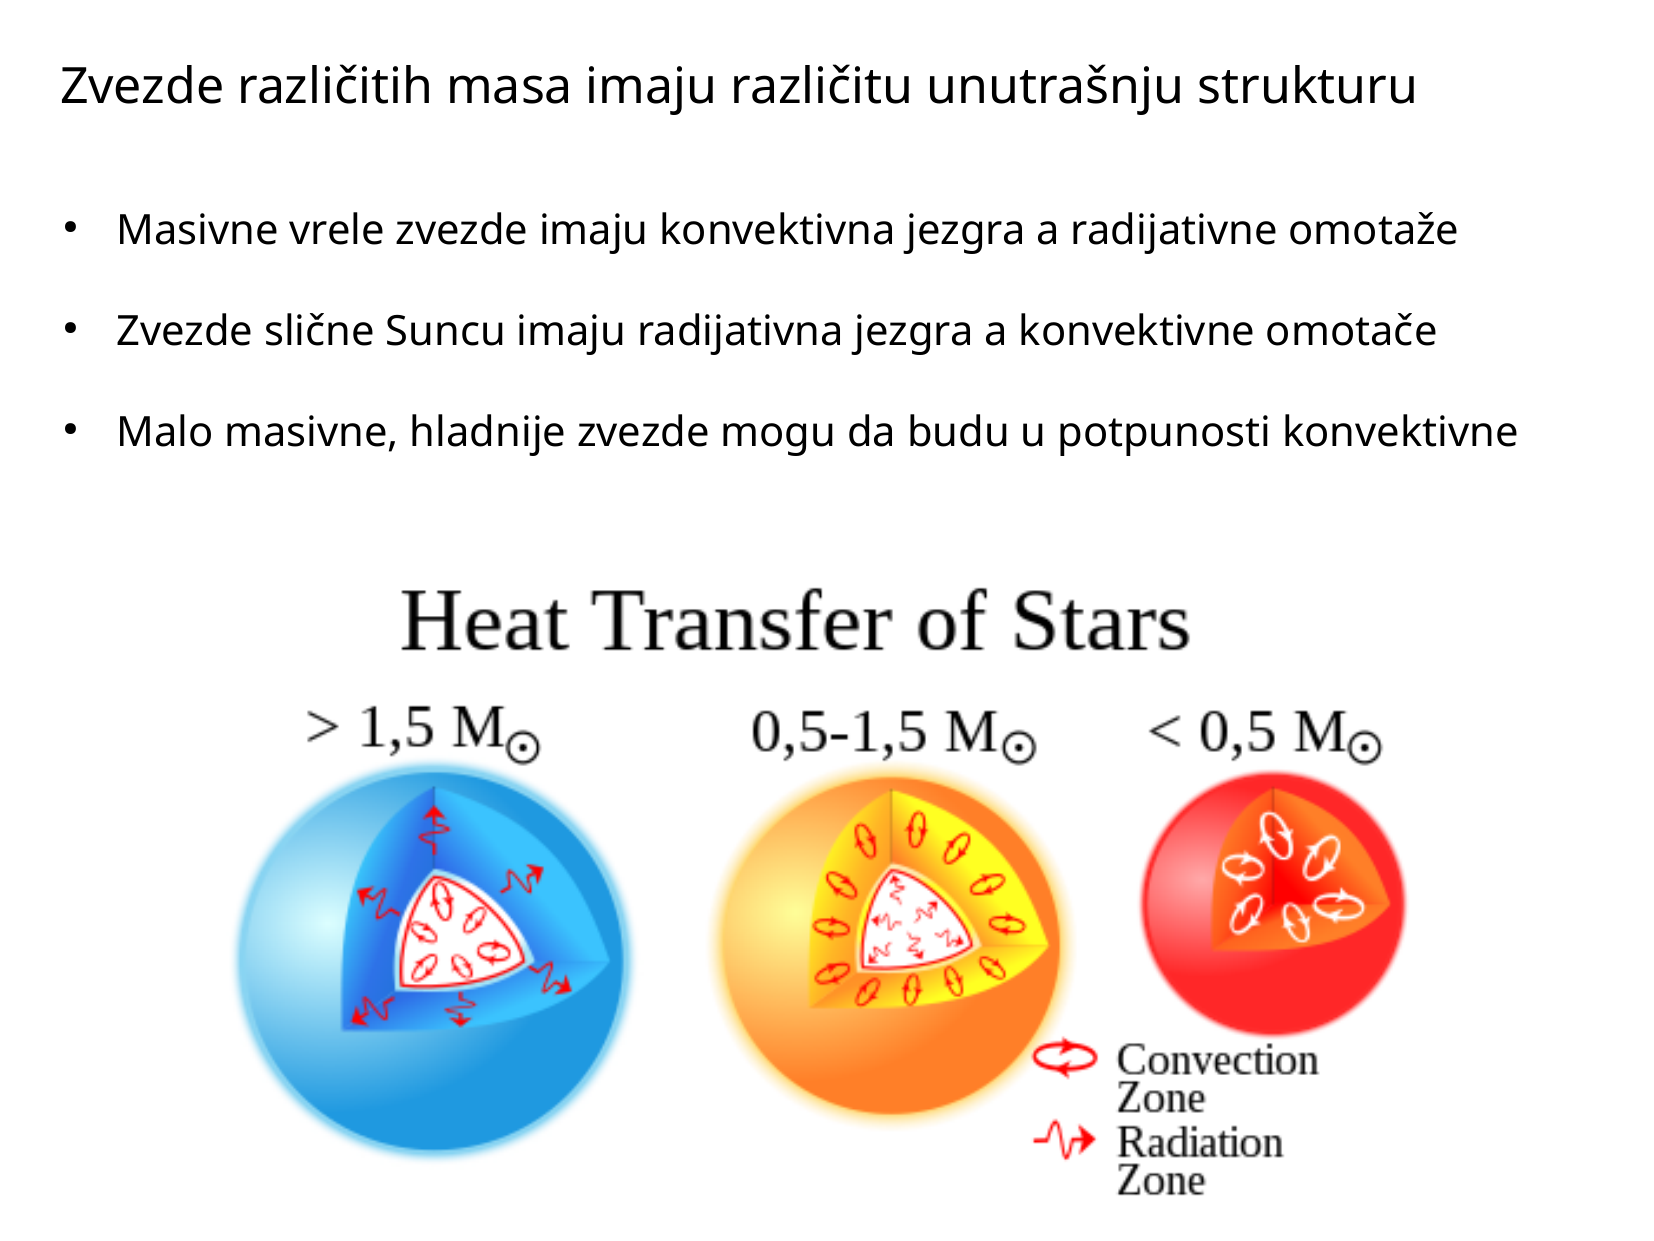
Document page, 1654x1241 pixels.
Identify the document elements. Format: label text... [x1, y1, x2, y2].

picture [214, 582, 1440, 1201]
title Zvezde različitih masa imaju različitu unutrašnju strukturu [59, 17, 1648, 150]
list Masivne vrele zvezde imaju konvektivna jezgra a radijativne omotaže Zvezde slične Suncu imaju radijativna jezgra a konvektivne omotače Malo masivne, hladnije zvezde mogu da budu u potpunosti konvektivne [45, 199, 1635, 1173]
